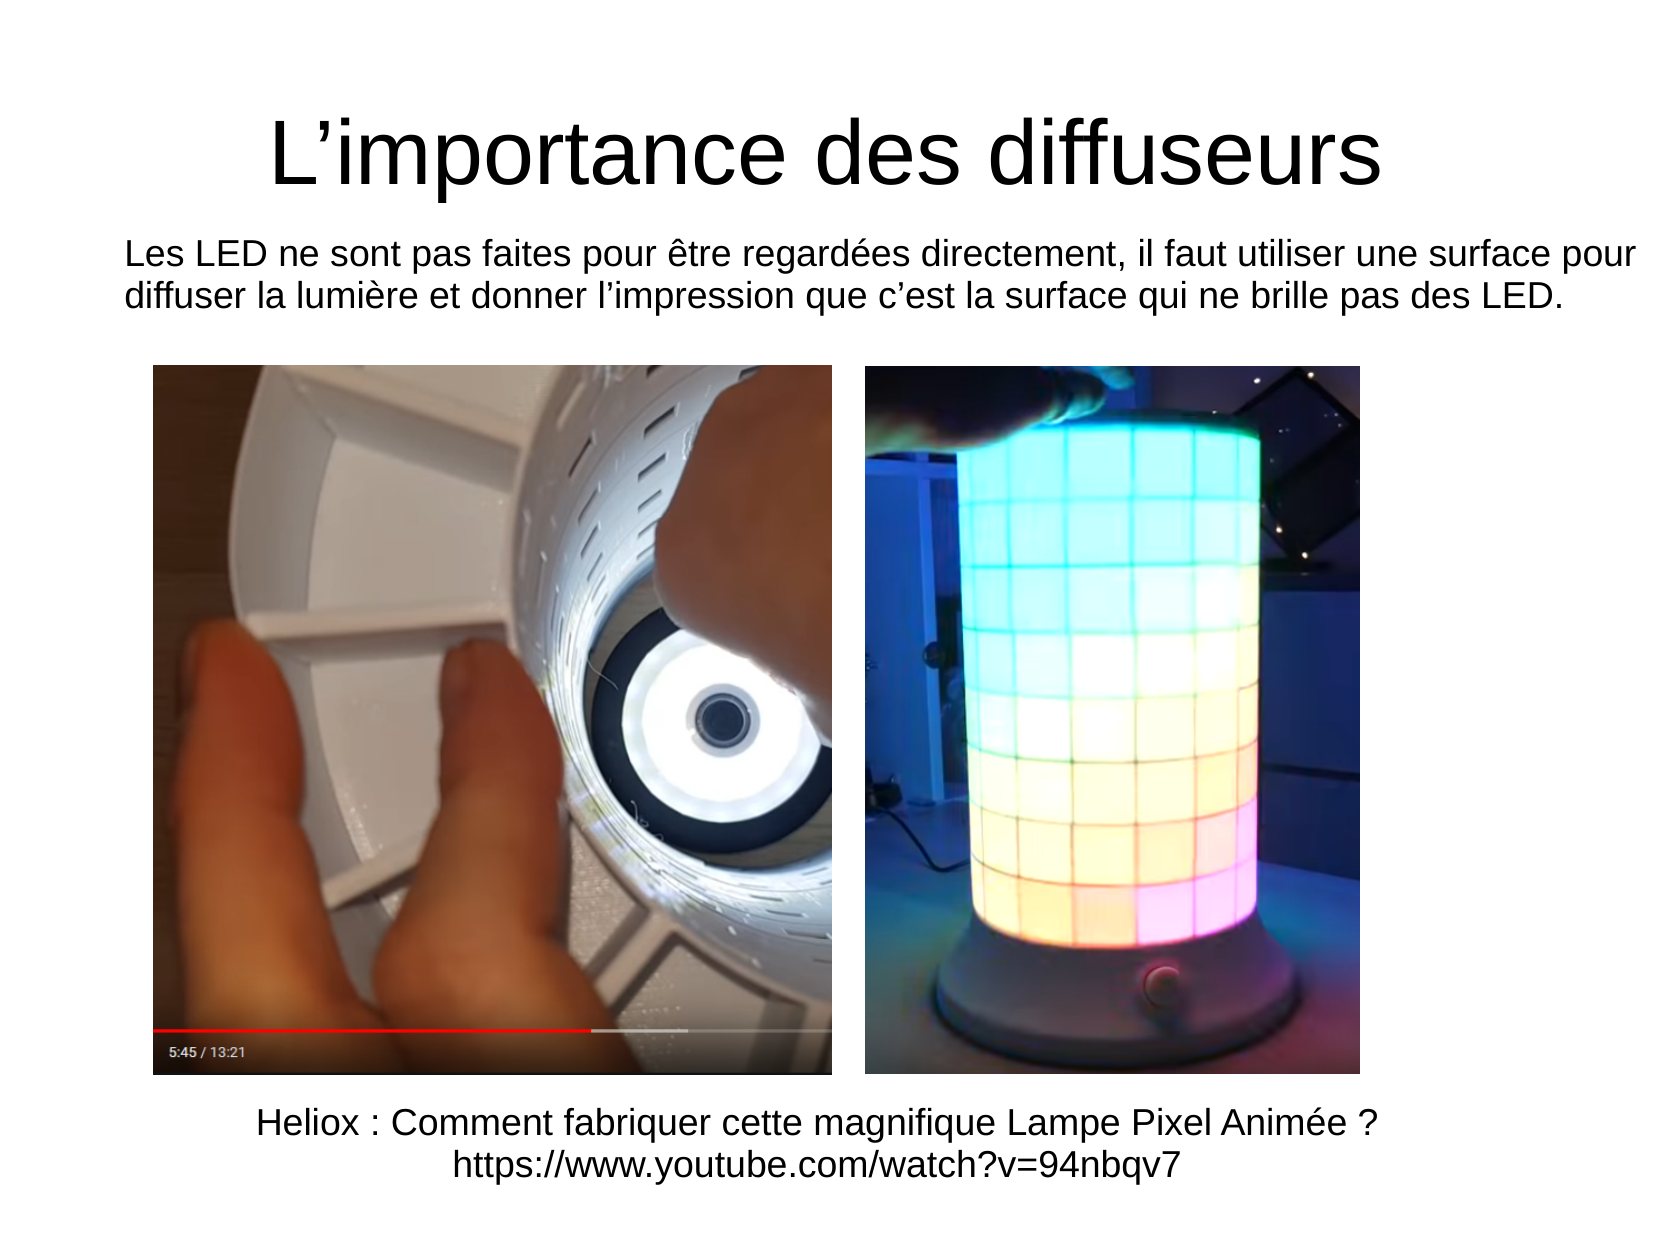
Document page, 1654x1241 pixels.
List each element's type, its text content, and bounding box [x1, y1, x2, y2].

picture [865, 366, 1360, 1074]
picture [153, 365, 832, 1075]
text_box Les LED ne sont pas faites pour être regardées directement, il faut utiliser une surface pour diffuser la lumière et donner l’impression que c’est la surface qui ne brille pas des LED. [109, 225, 1654, 325]
text_box Heliox : Comment fabriquer cette magnifique Lampe Pixel Animée ? https://www.youtube.com/watch?v=94nbqv7 [241, 1094, 1394, 1193]
title L’importance des diffuseurs [82, 49, 1571, 257]
